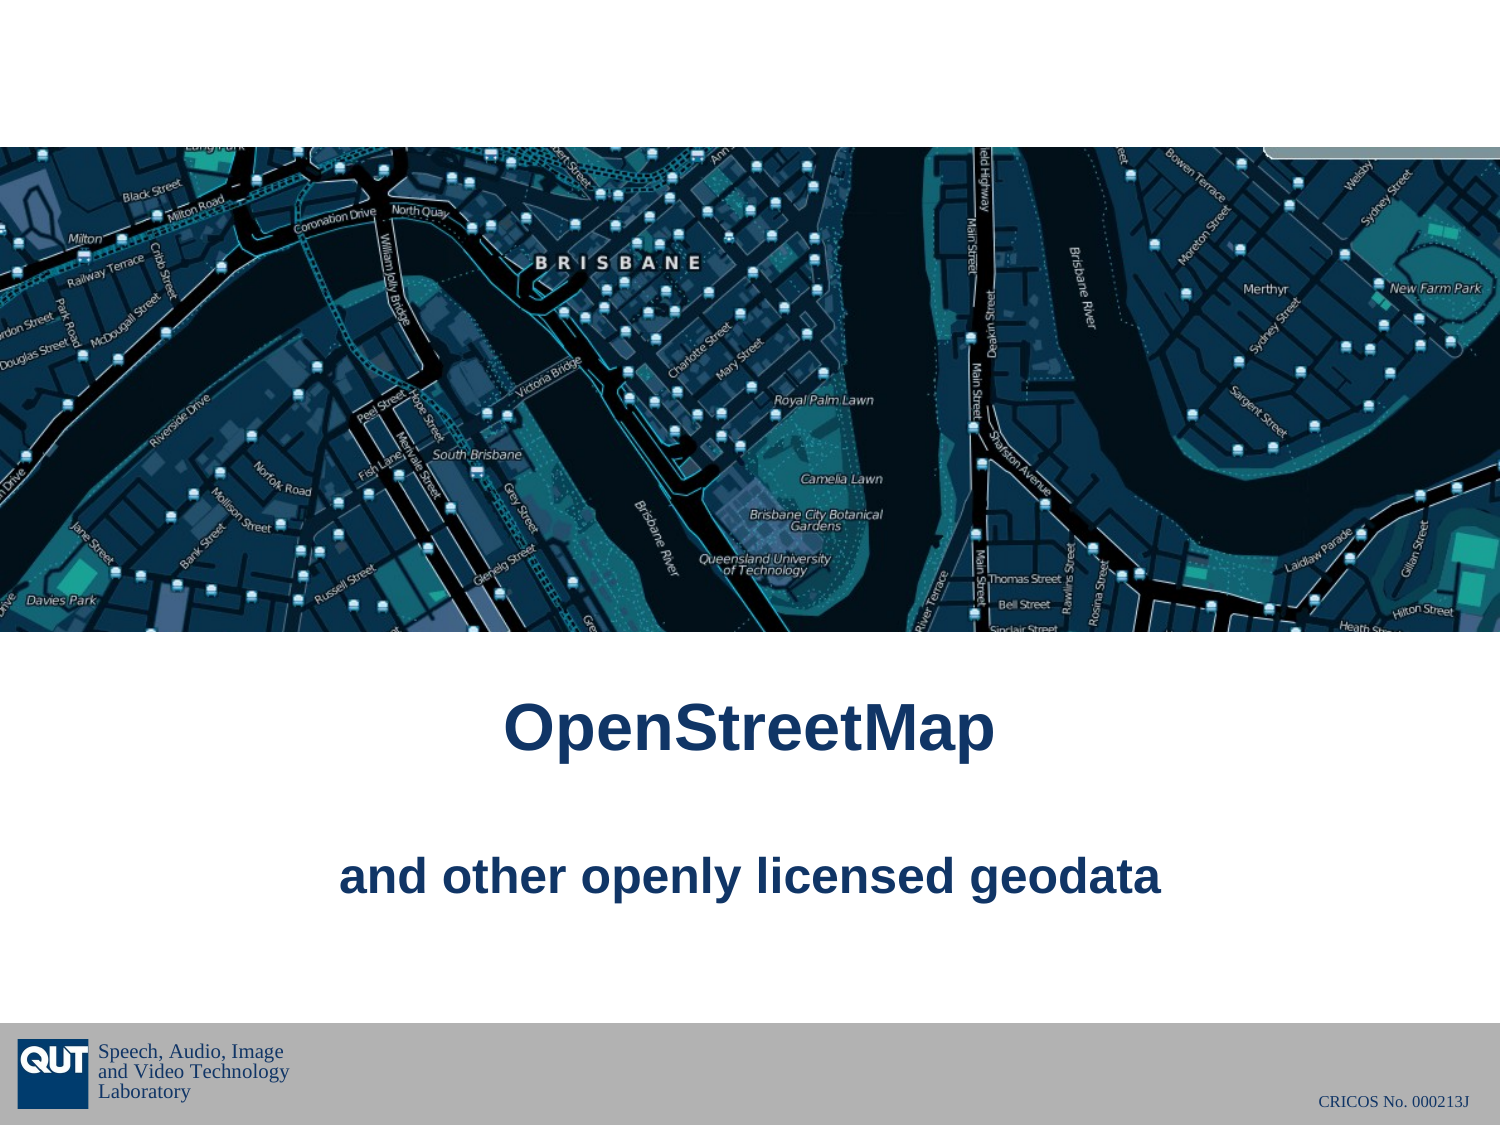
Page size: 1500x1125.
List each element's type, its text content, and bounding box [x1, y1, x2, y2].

picture [520, 147, 530, 155]
picture [17, 1039, 89, 1109]
picture [338, 147, 351, 152]
picture [0, 147, 1500, 632]
title OpenStreetMap and other openly licensed geodata [112, 649, 1388, 937]
